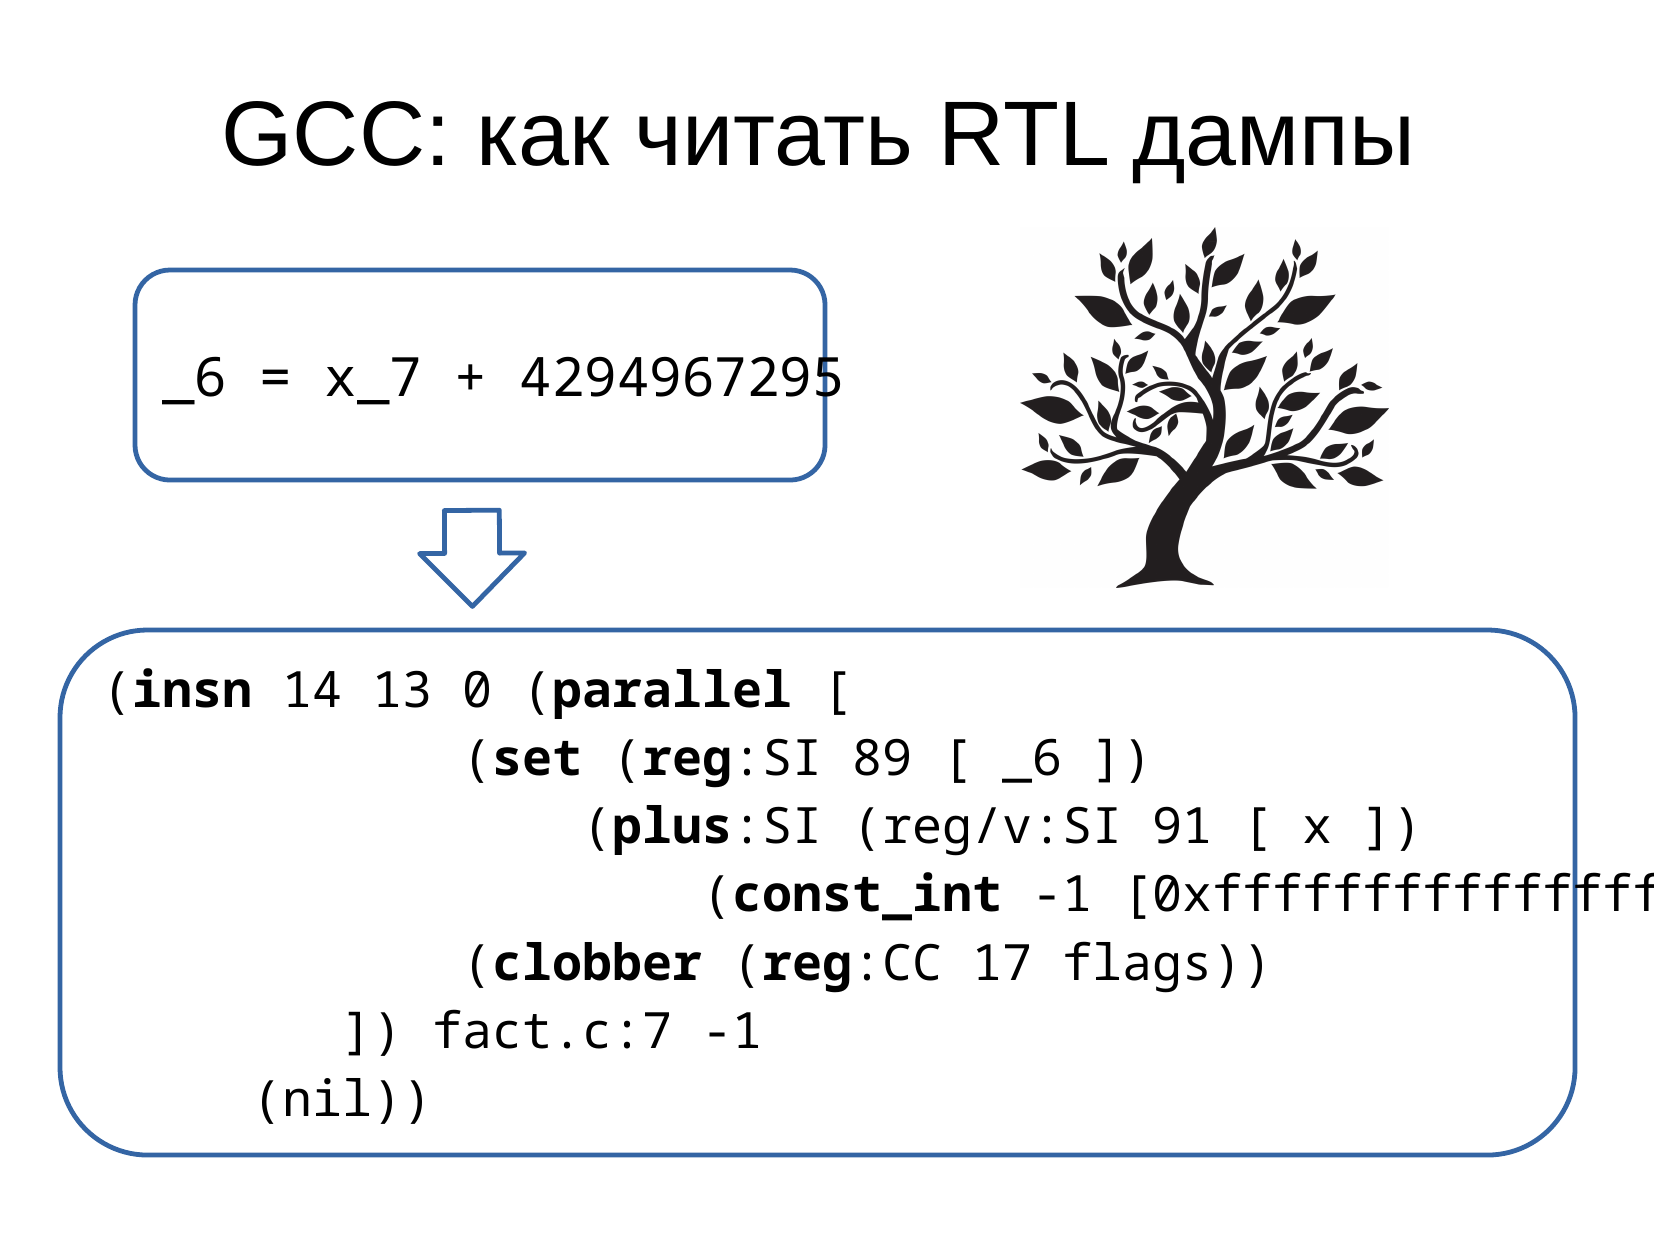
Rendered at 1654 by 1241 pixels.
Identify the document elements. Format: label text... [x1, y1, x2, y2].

text_box _6 = x_7 + 4294967295 [135, 270, 826, 481]
picture [1020, 227, 1389, 589]
text_box (insn 14 13 0 (parallel [ (set (reg:SI 89 [ _6 ]) (plus:SI (reg/v:SI 91 [ x ]) (const_int -1 [0xffffffffffffffff]))) (clobber (reg:CC 17 flags)) ]) fact.c:7 -1 (nil)) [60, 630, 1576, 1156]
text_box [419, 510, 525, 607]
title GCC: как читать RTL дампы [75, 30, 1564, 238]
